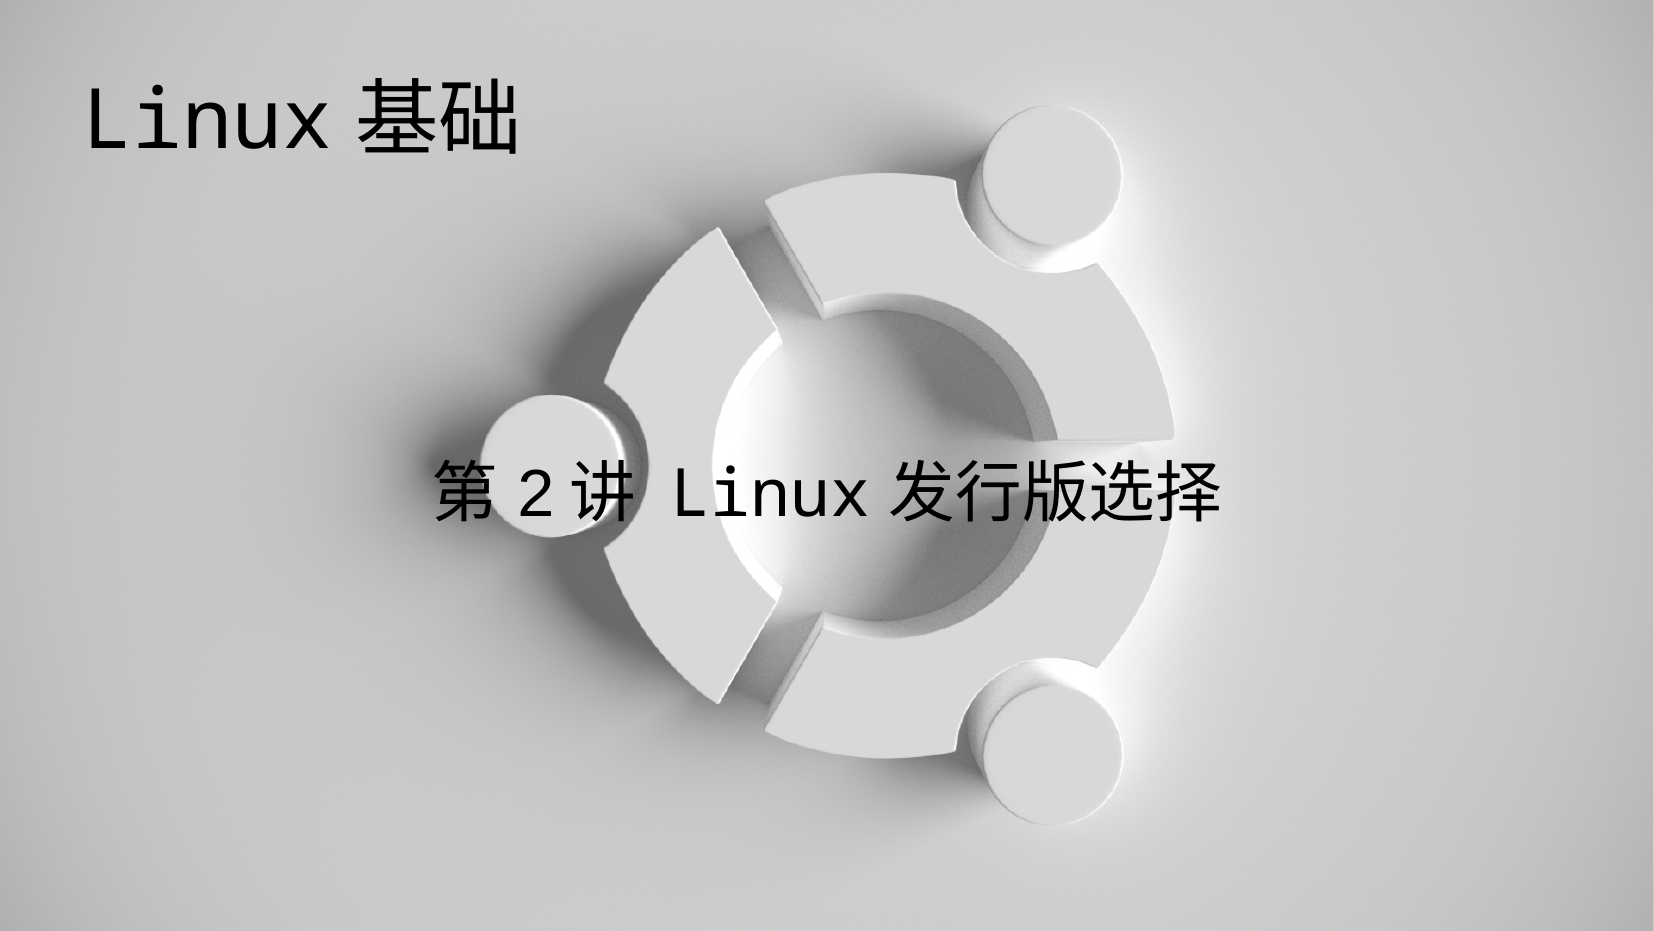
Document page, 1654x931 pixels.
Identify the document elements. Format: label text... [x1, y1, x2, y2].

subtitle 第2讲 Linux发行版选择 [82, 217, 1571, 758]
picture [0, 0, 1654, 931]
title Linux基础 [82, 37, 1571, 189]
